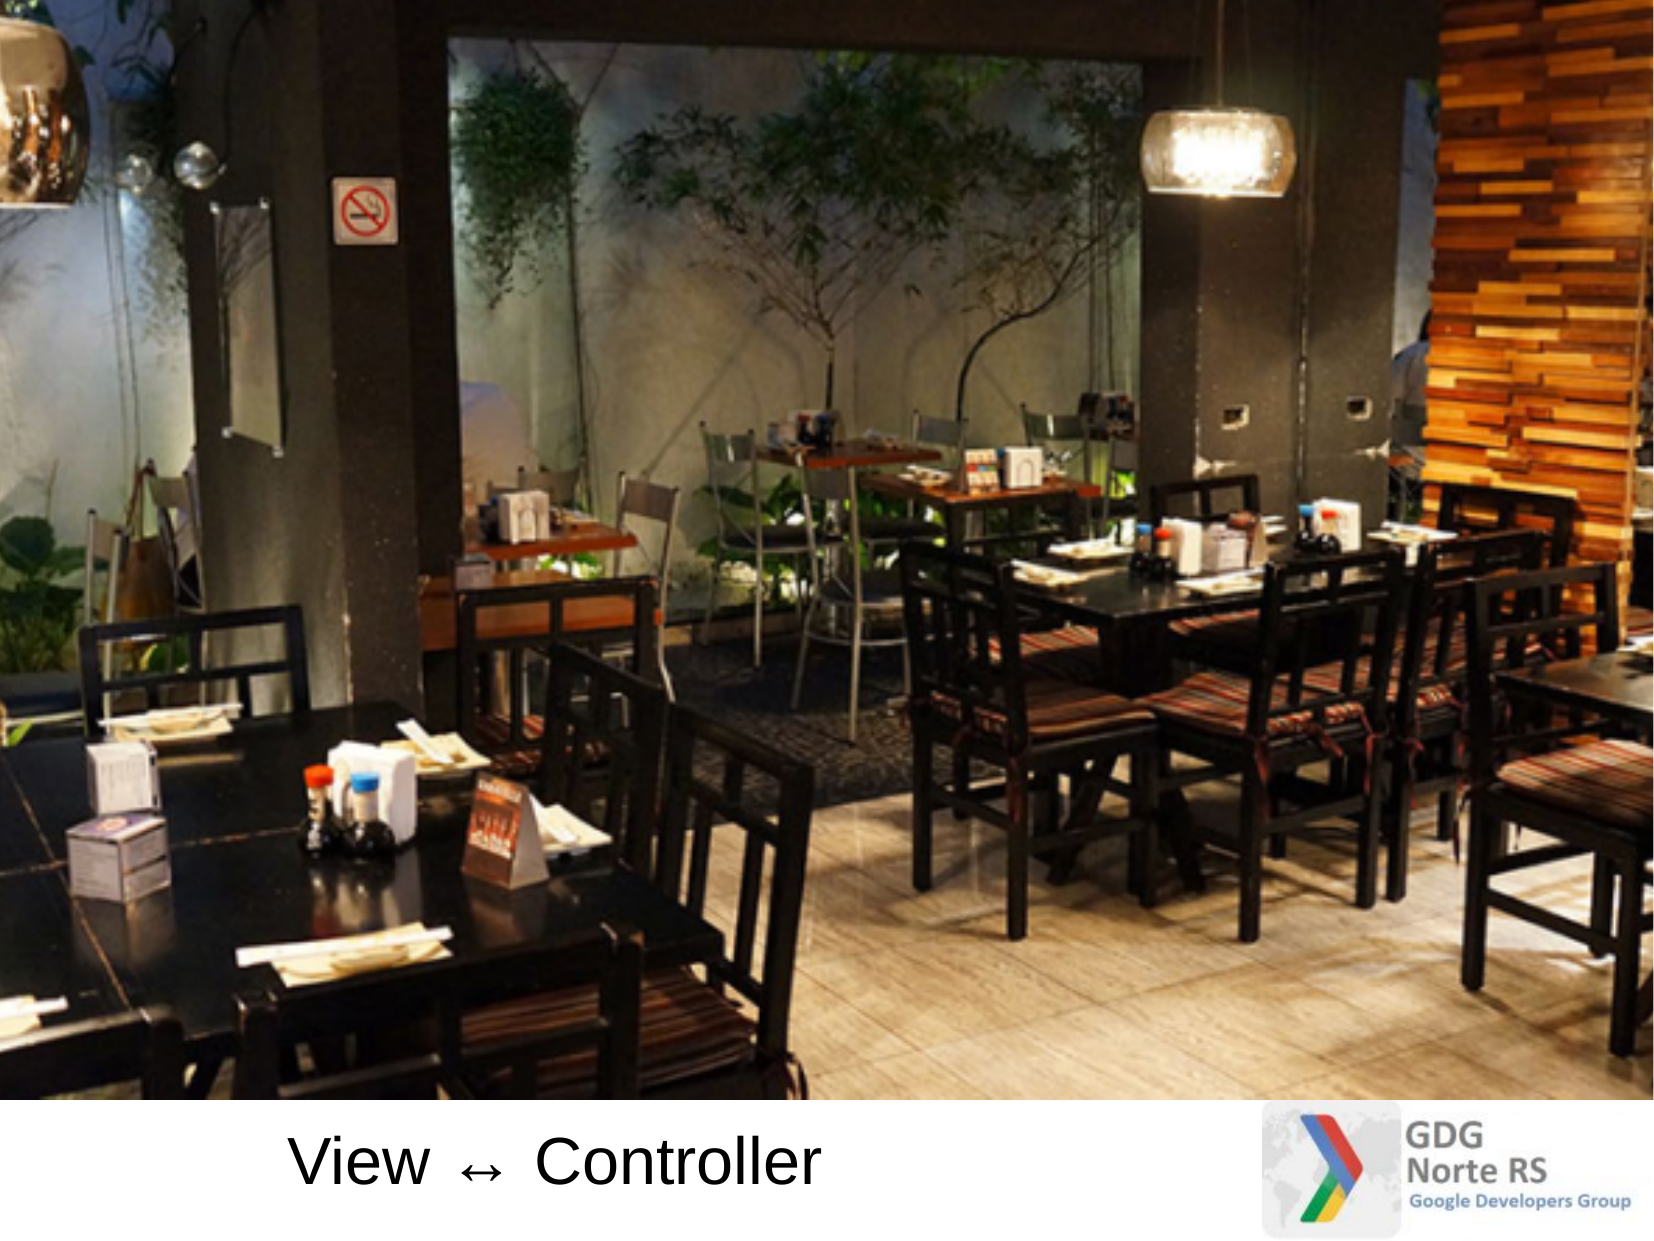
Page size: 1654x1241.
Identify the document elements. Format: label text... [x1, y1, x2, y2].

text_box View ↔ Controller [224, 1086, 886, 1237]
picture [0, 0, 1654, 1241]
